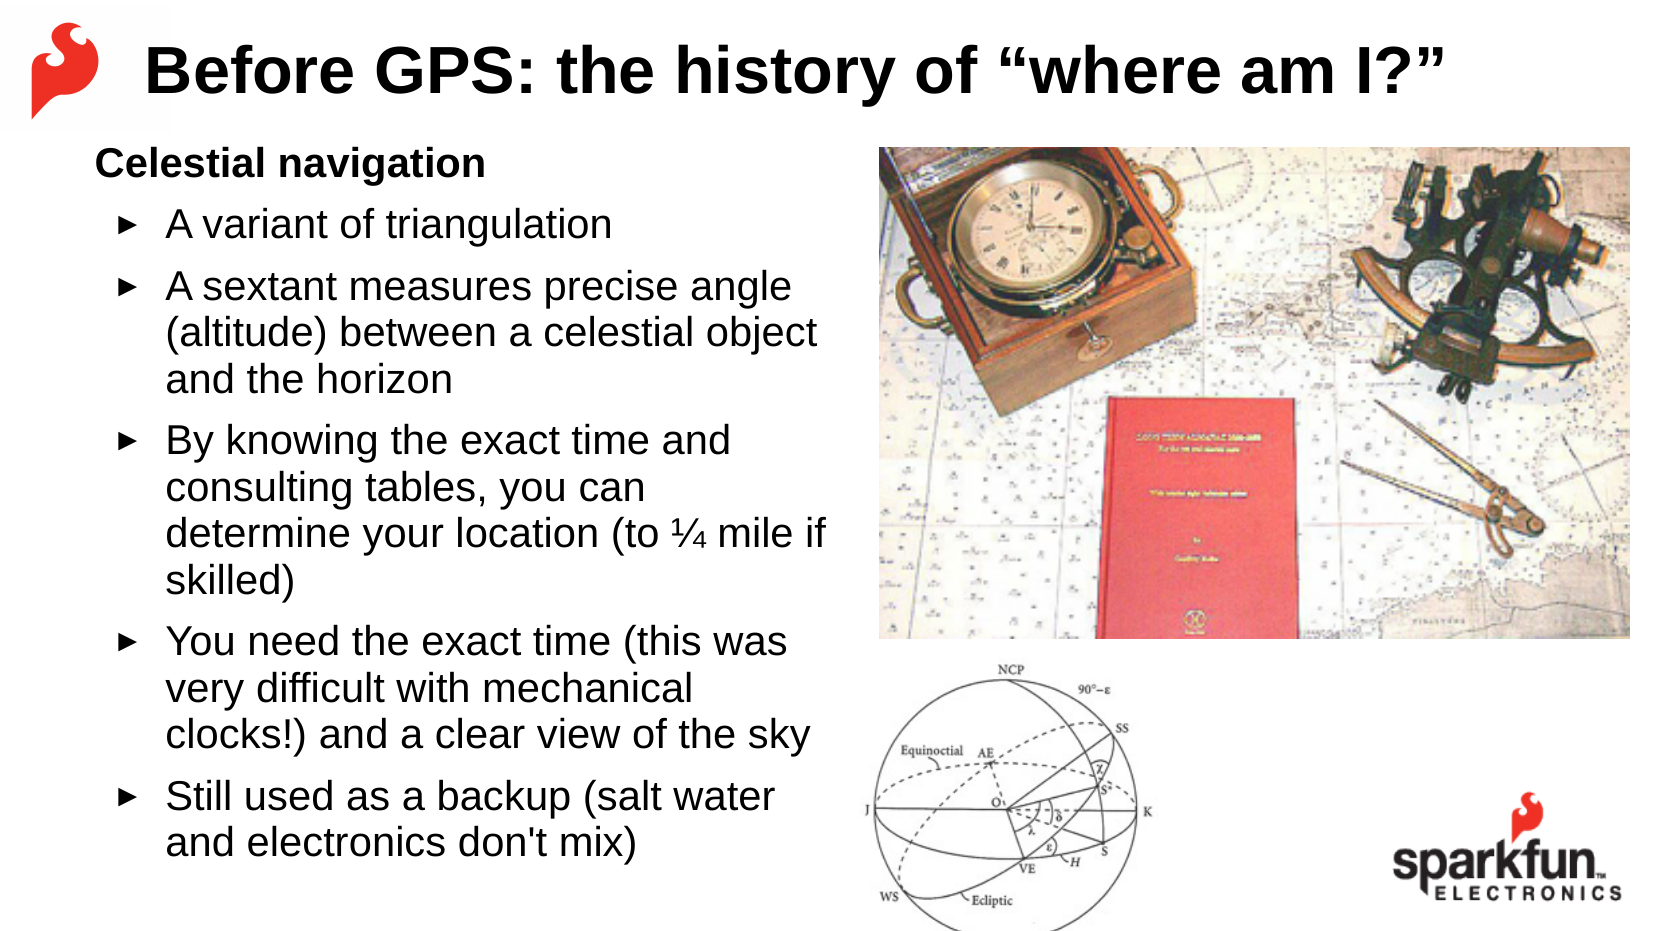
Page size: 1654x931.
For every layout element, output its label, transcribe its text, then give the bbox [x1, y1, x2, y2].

picture [0, 5, 171, 133]
picture [859, 658, 1160, 931]
list Celestial navigation A variant of triangulation A sextant measures precise angle (altitude) between a celestial object and the horizon By knowing the exact time and consulting tables, you can determine your location (to ¼ mile if skilled) You need the exact time (this was very difficult with mechanical clocks!) and a clear view of the sky Still used as a backup (salt water and electronics don't mix) [23, 139, 841, 919]
title Before GPS: the history of “where am I?” [144, 33, 1509, 109]
picture [879, 147, 1630, 639]
picture [1363, 749, 1651, 926]
